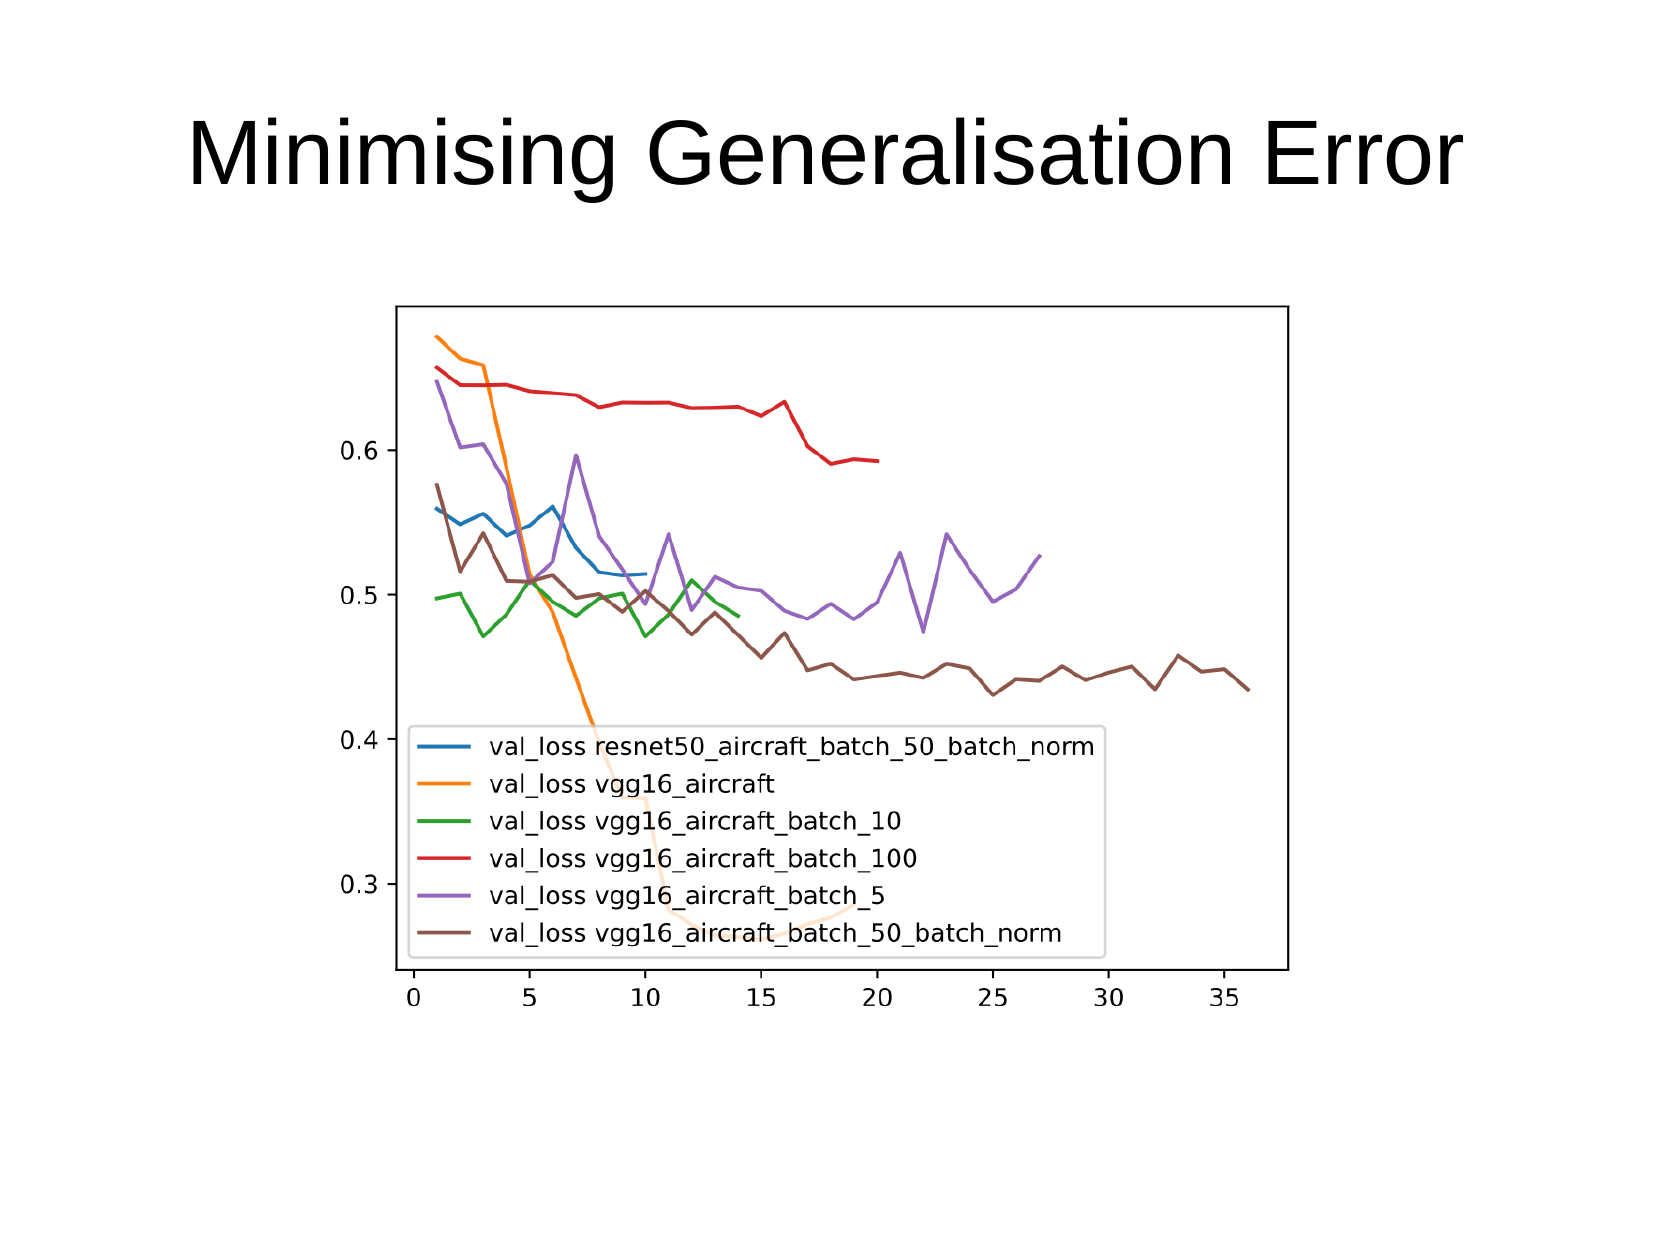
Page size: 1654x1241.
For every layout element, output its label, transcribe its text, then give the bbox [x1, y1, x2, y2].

title Minimising Generalisation Error [82, 49, 1571, 257]
picture [254, 231, 1400, 1050]
